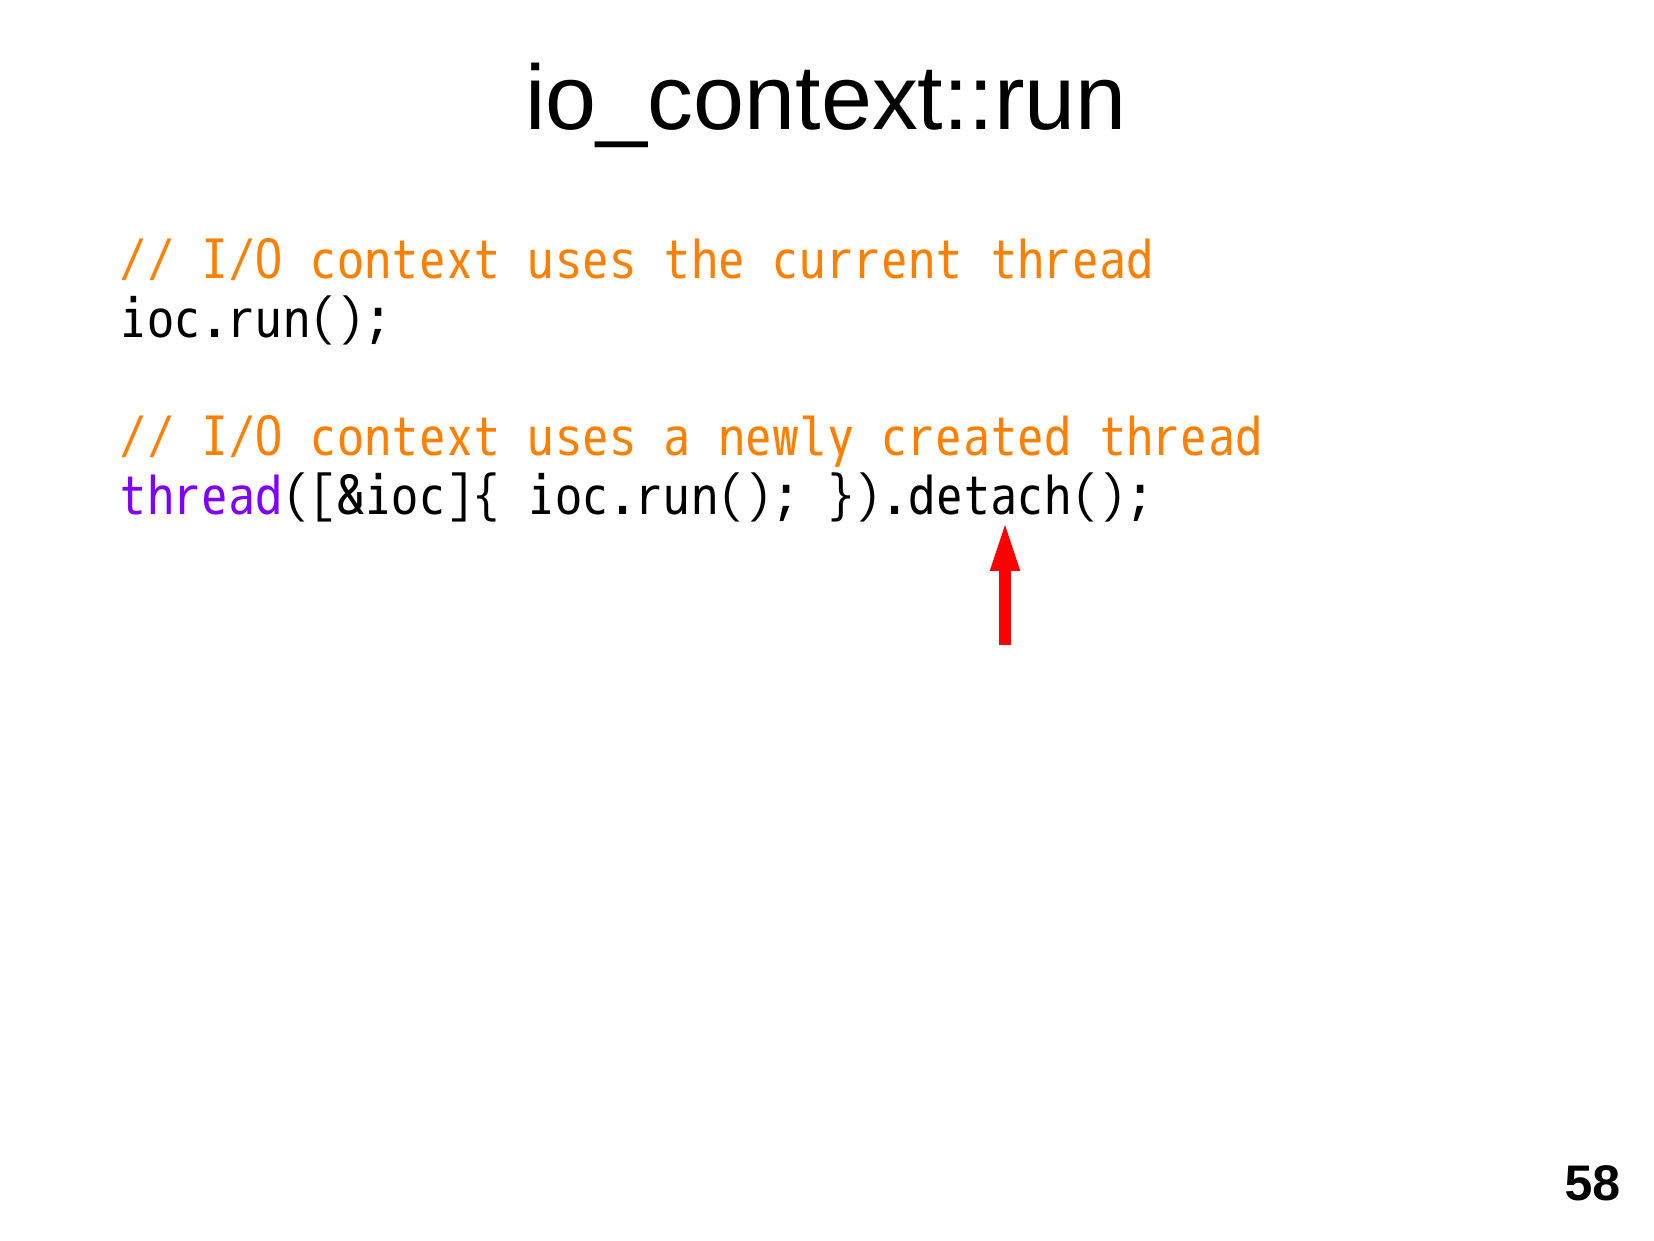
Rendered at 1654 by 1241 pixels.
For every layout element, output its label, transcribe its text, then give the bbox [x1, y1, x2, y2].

text_box // I/O context uses the current thread ioc.run(); // I/O context uses a newly created thread thread([&ioc]{ ioc.run(); }).detach(); [104, 225, 1575, 533]
title io_context::run [82, 15, 1571, 181]
